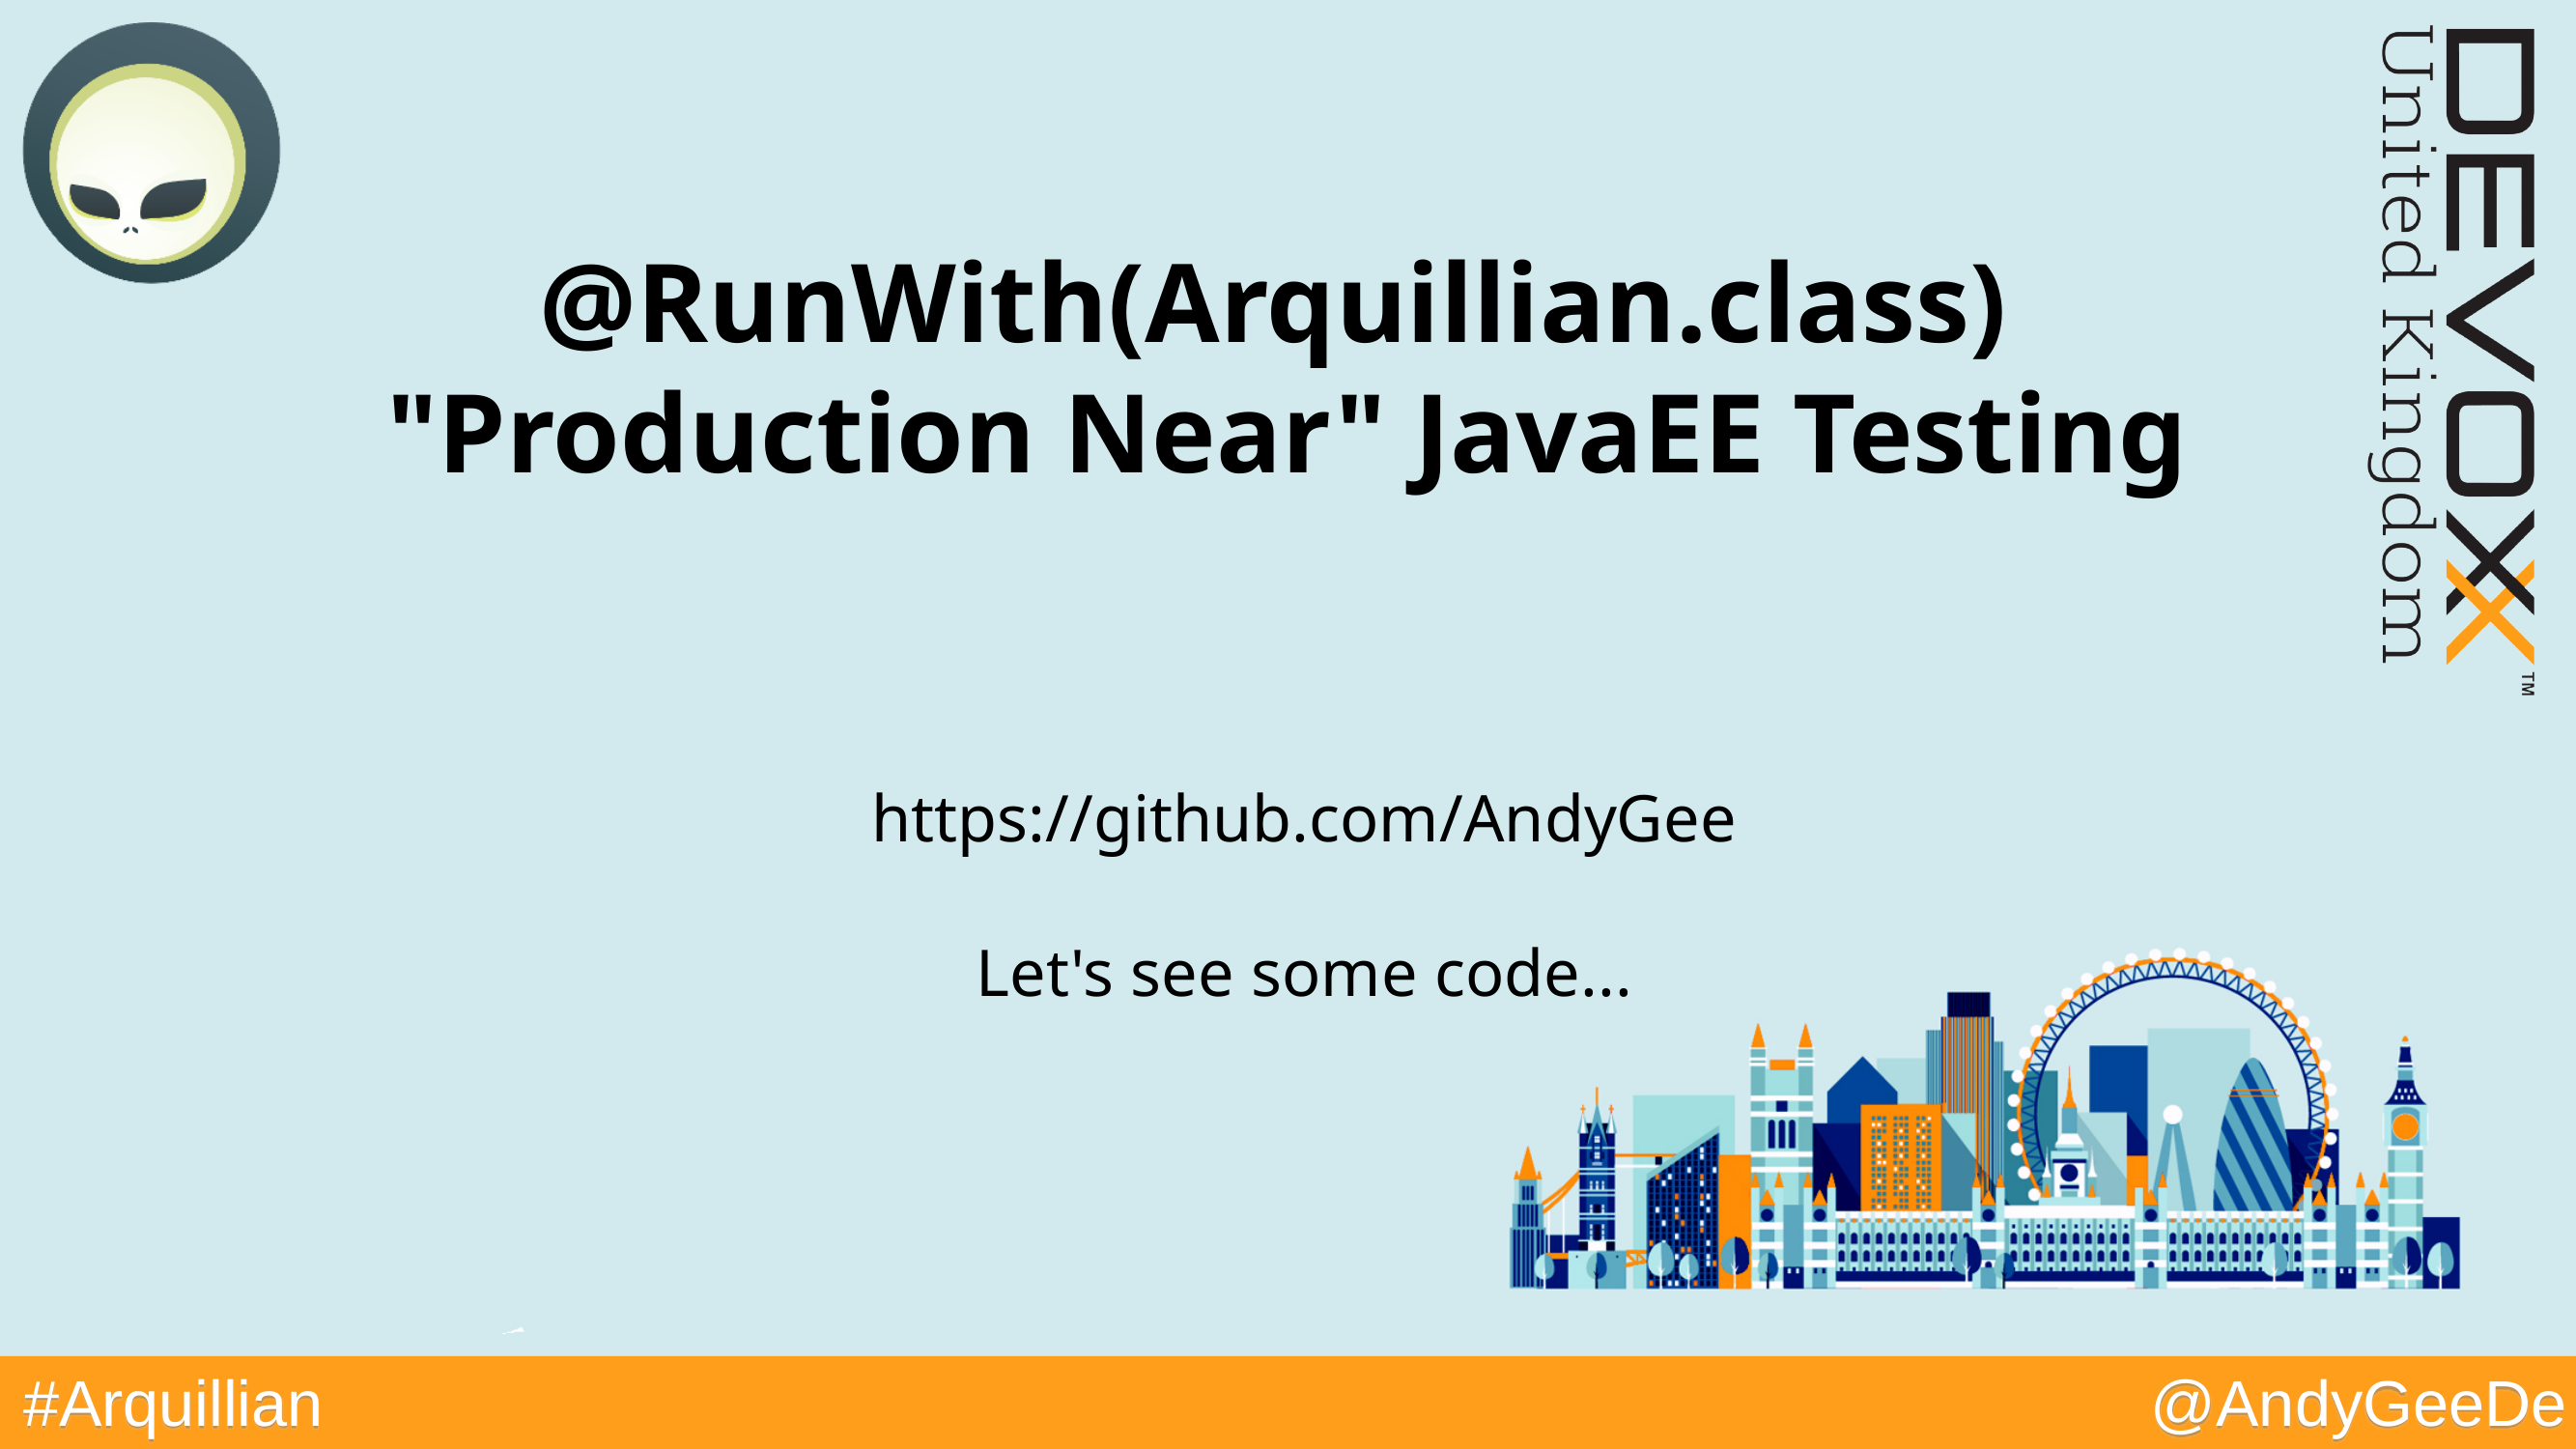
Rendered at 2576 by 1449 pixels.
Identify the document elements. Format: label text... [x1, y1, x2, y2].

title @RunWith(Arquillian.class) "Production Near" JavaEE Testing [193, 226, 2383, 761]
picture [0, 0, 2576, 1355]
subtitle https://github.com/AndyGee Let's see some code... [403, 770, 2207, 1075]
